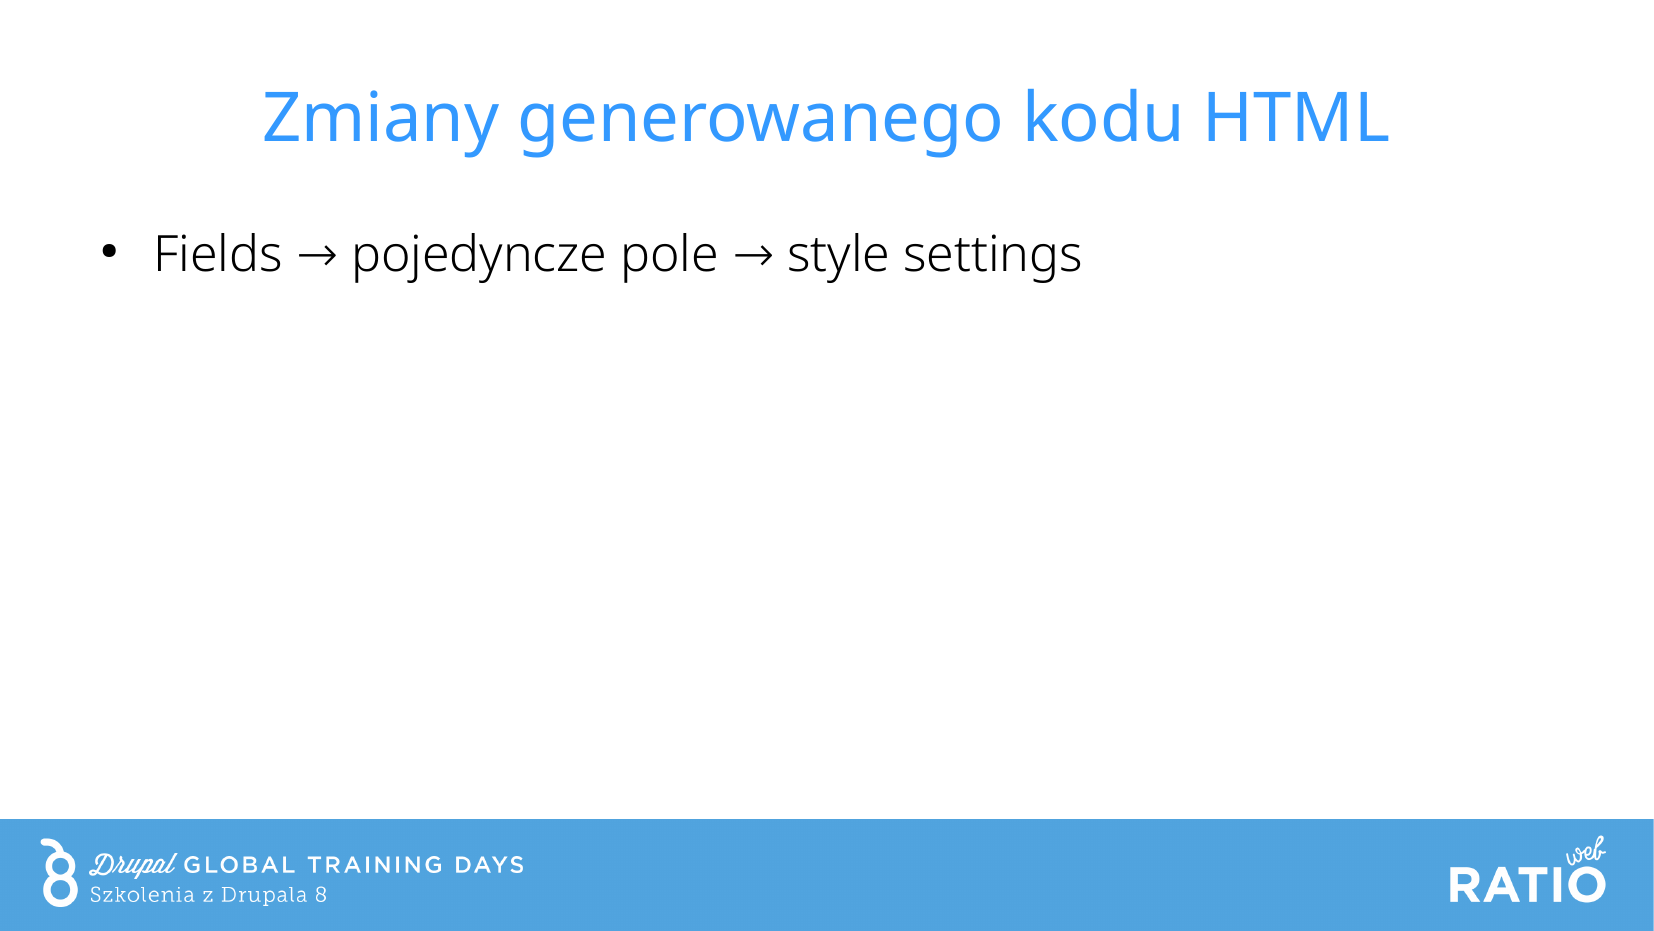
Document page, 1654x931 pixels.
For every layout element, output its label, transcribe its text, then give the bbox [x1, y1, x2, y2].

title Zmiany generowanego kodu HTML [82, 37, 1571, 193]
picture [0, 0, 1654, 931]
list Fields → pojedyncze pole → style settings [82, 217, 1571, 758]
